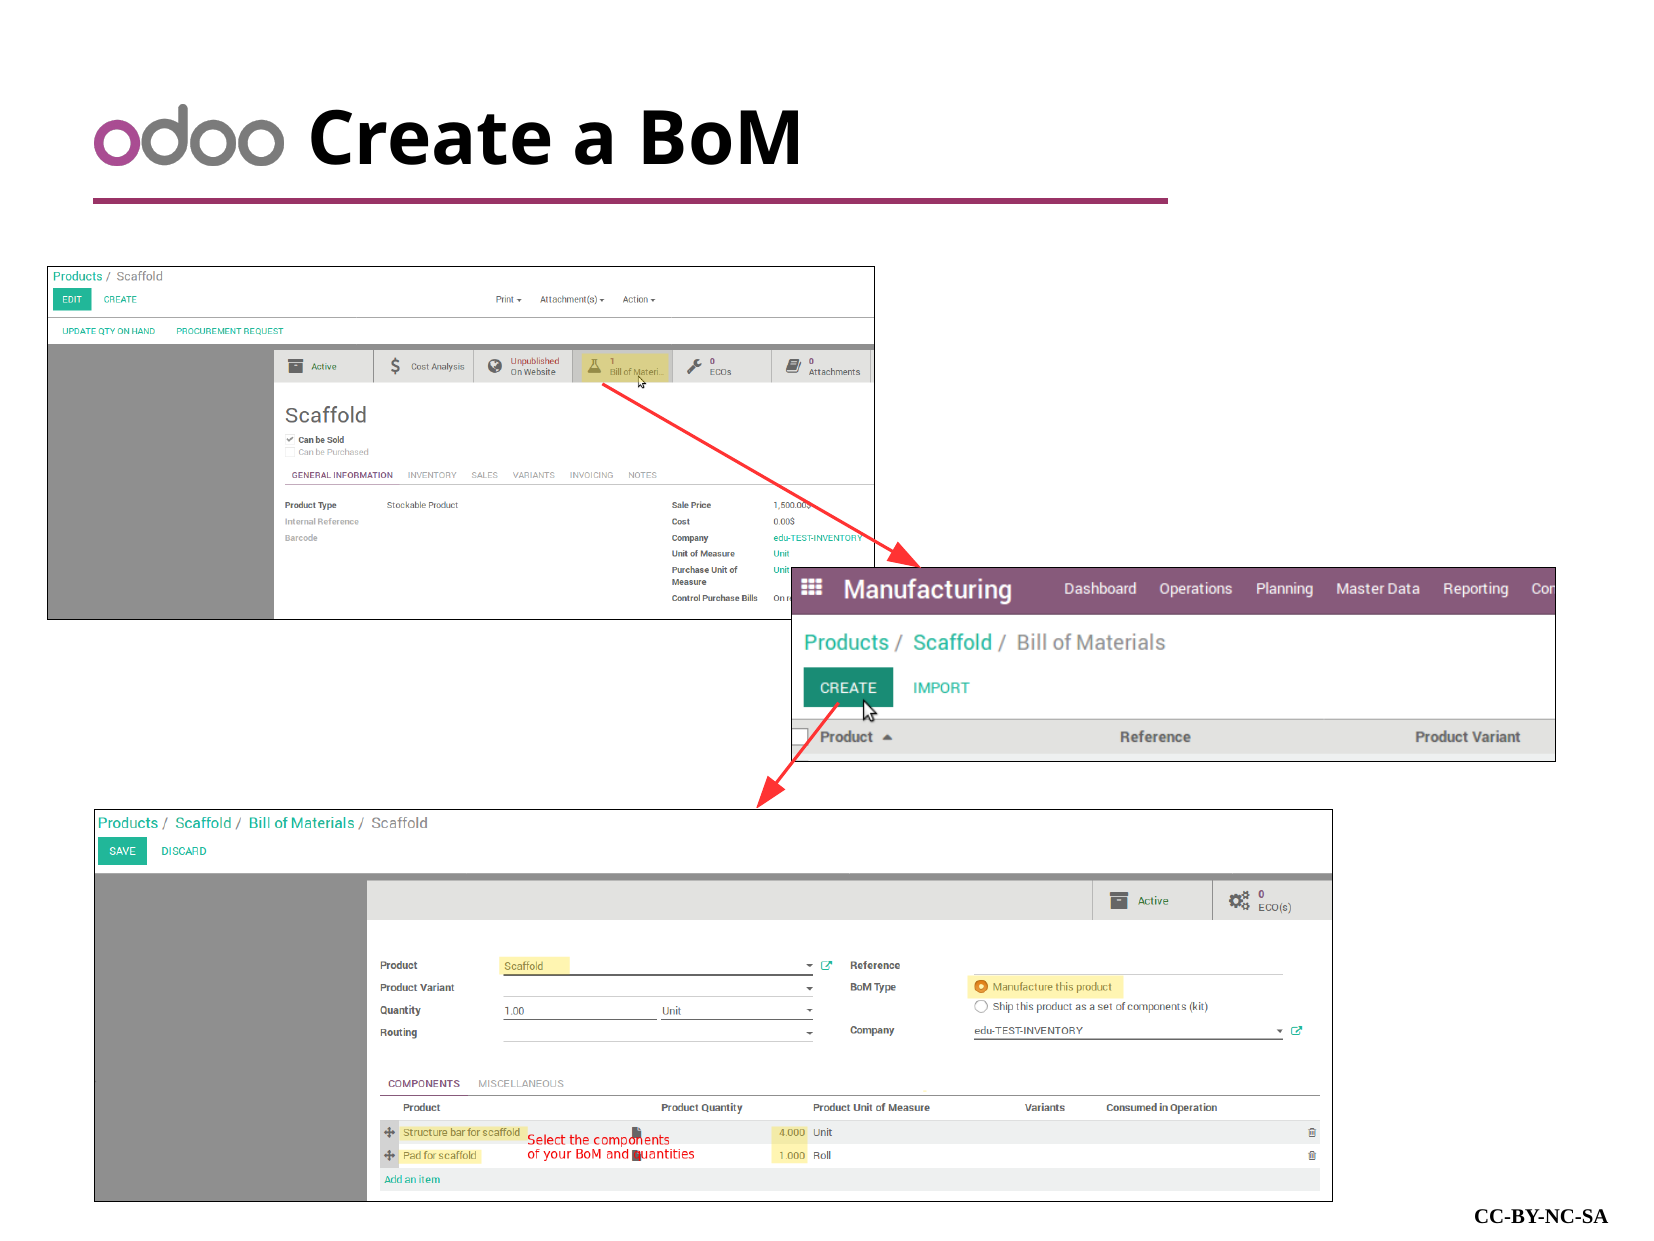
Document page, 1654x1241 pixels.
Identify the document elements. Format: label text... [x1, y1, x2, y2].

title Create a BoM [307, 31, 1570, 239]
picture [94, 808, 1333, 1202]
picture [47, 266, 1556, 762]
picture [94, 104, 284, 166]
